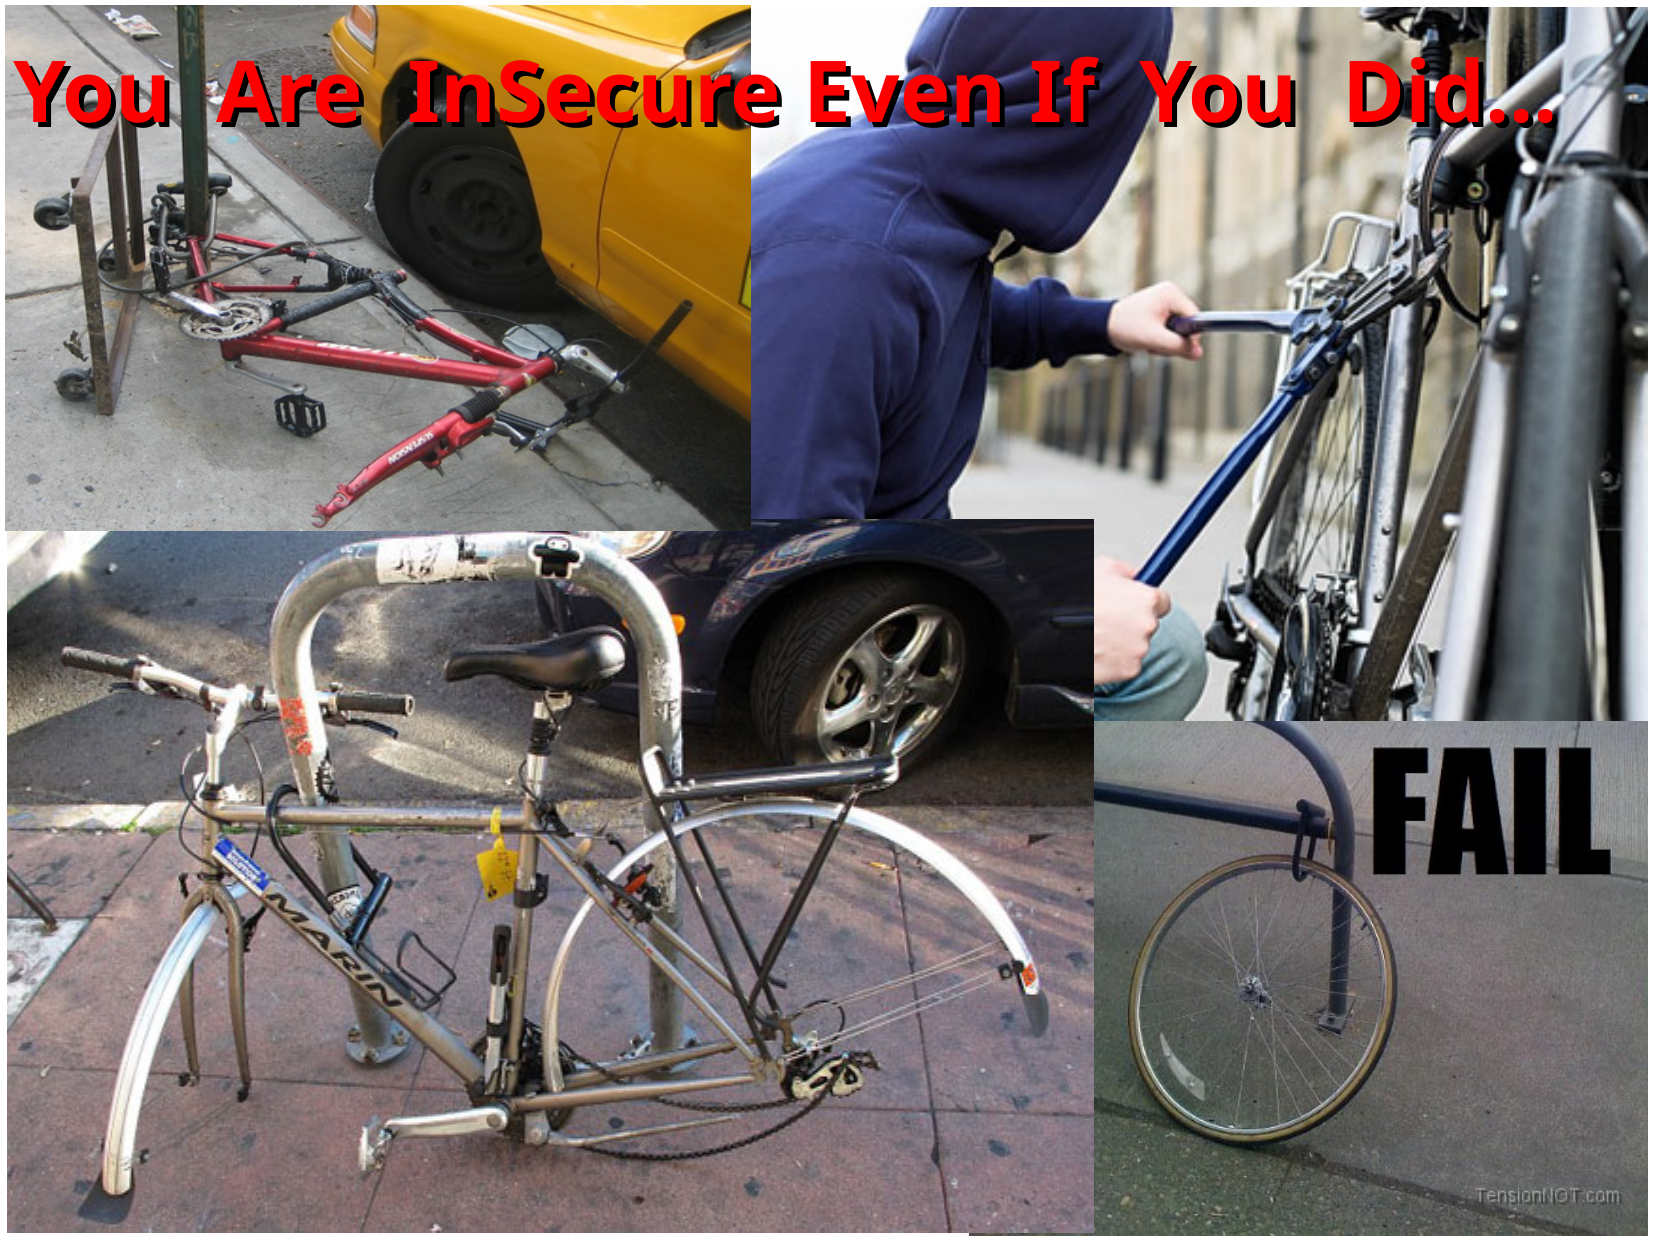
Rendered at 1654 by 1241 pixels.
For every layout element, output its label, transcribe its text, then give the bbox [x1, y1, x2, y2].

picture [5, 5, 1648, 24]
picture [5, 188, 1648, 1236]
text_box You Are InSecure Even If You Did... [0, 24, 1654, 188]
